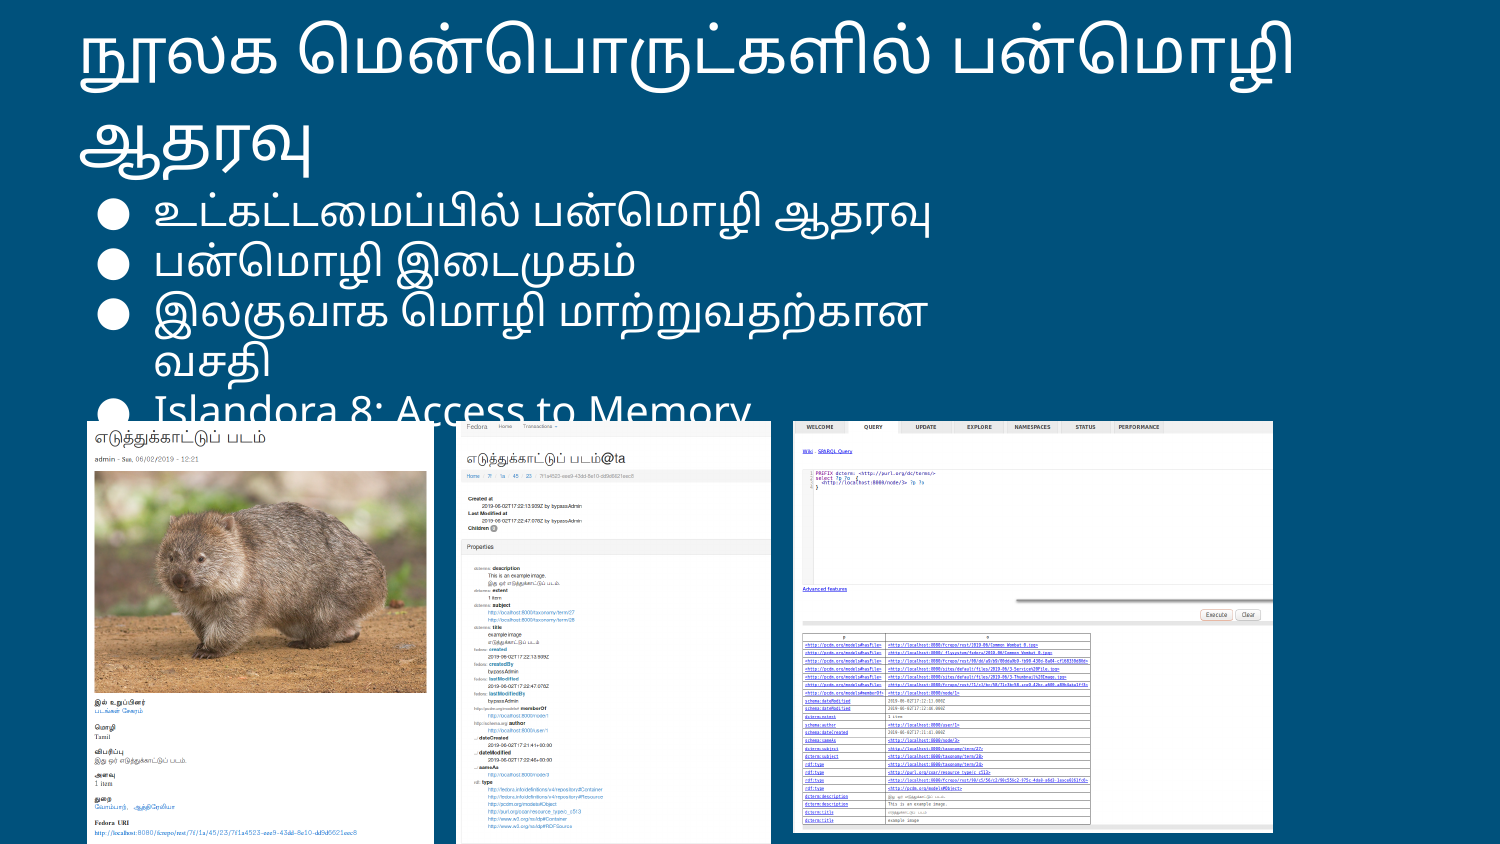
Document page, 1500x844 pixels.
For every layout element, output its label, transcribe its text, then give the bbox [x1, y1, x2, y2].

picture [794, 422, 1272, 832]
list உட்கட்டமைப்பில் பன்மொழி ஆதரவு பன்மொழி இடைமுகம் இலகுவாக மொழி மாற்றுவதற்கான வசதி Islandora 8; Access to Memory [63, 169, 953, 675]
picture [456, 421, 770, 844]
title நூலக மென்பொருட்களில் பன்மொழி ஆதரவு [63, 75, 1437, 188]
picture [88, 421, 434, 844]
